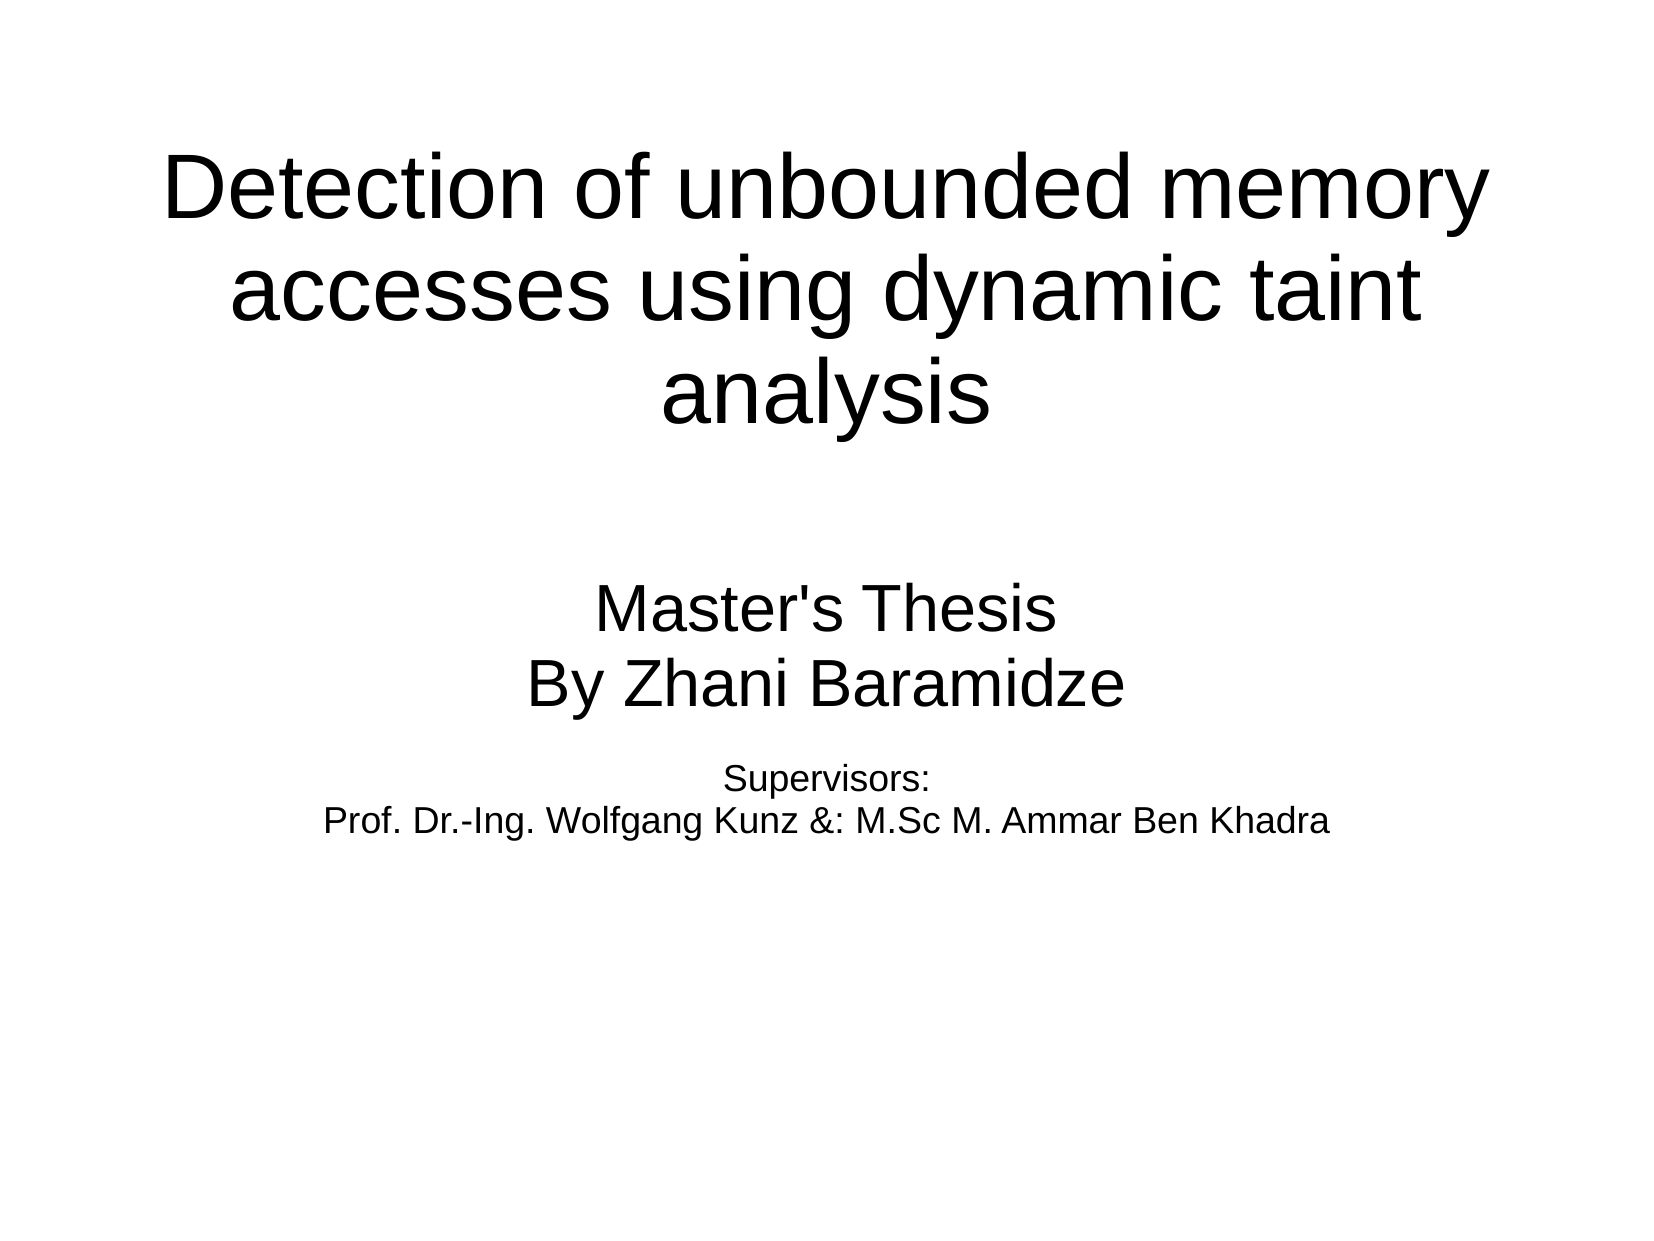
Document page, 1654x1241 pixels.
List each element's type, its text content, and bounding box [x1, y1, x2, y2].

subtitle Master's Thesis By Zhani Baramidze [82, 360, 1571, 1081]
title Detection of unbounded memory accesses using dynamic taint analysis [82, 135, 1571, 360]
text_box Supervisors: Prof. Dr.-Ing. Wolfgang Kunz &: M.Sc M. Ammar Ben Khadra [308, 750, 1346, 849]
